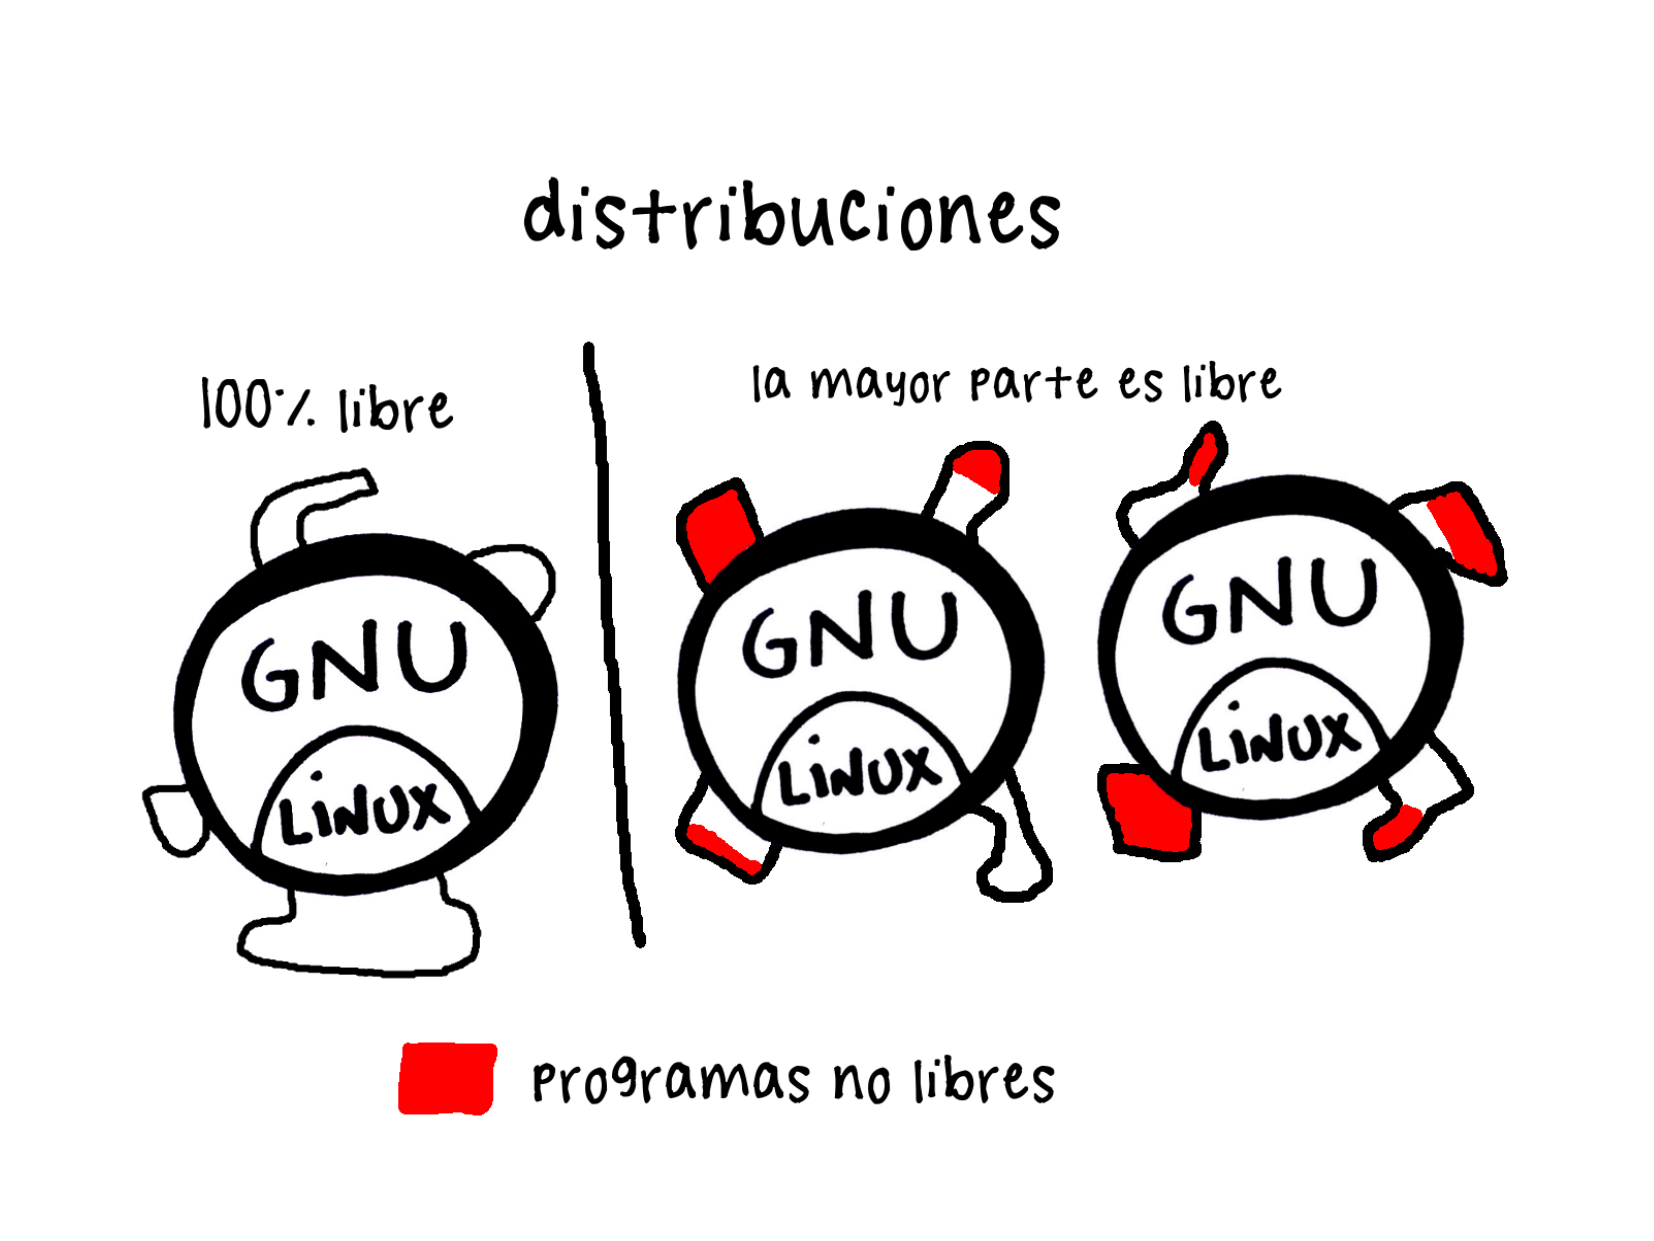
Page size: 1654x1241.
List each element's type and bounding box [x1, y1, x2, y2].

picture [70, 136, 1566, 1158]
